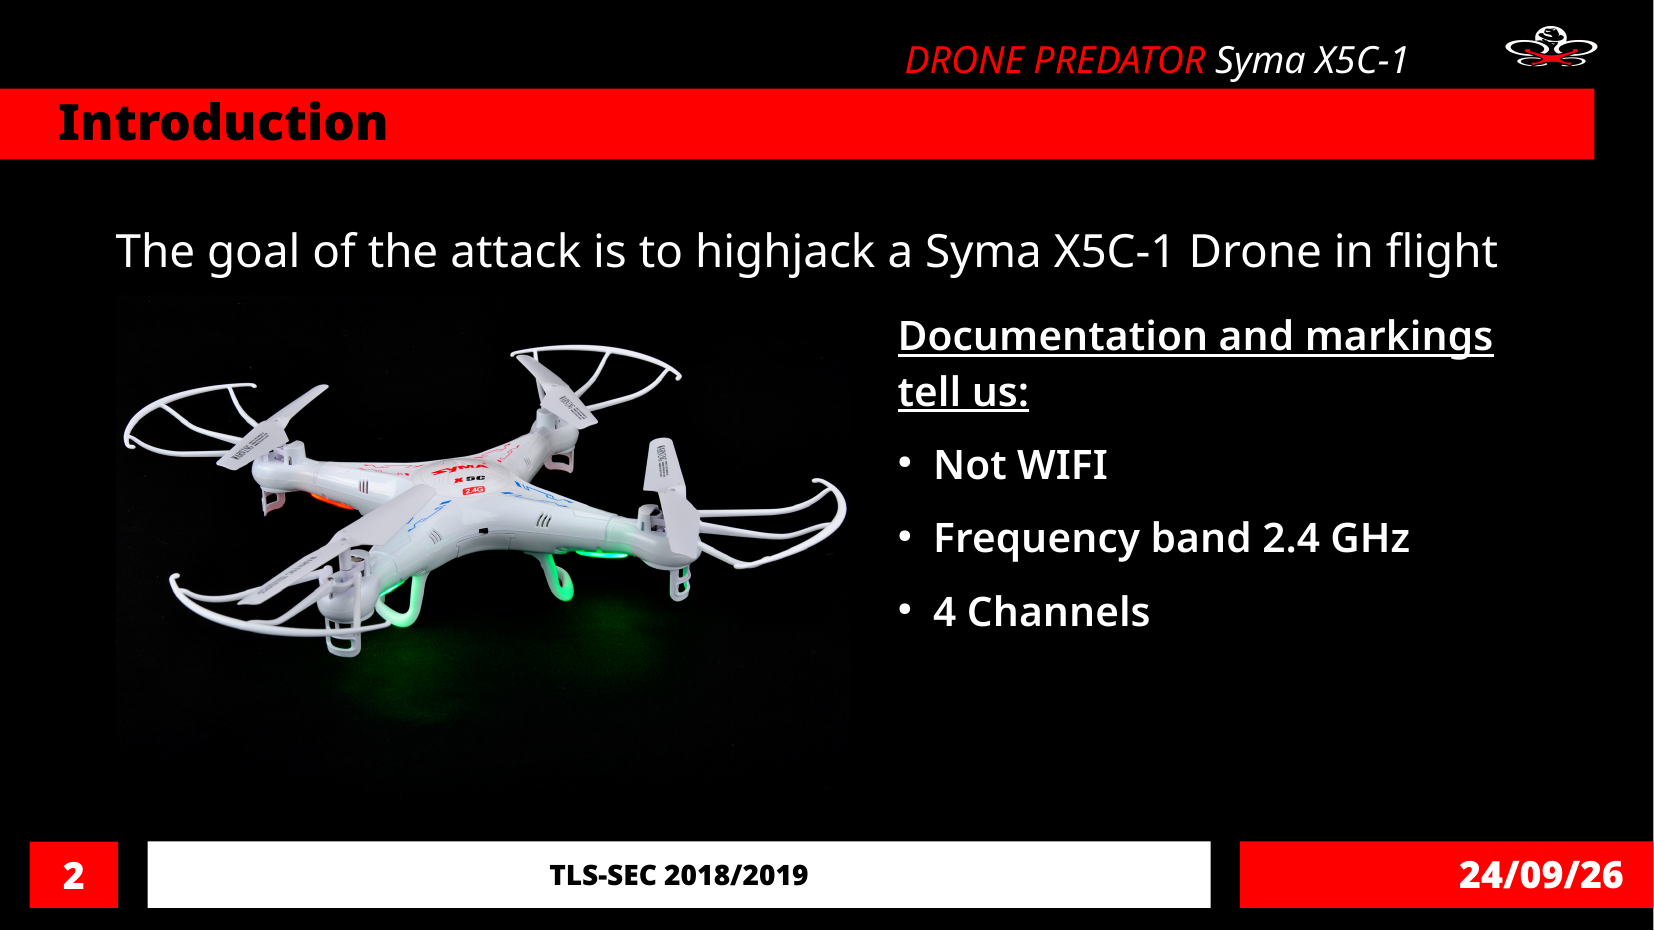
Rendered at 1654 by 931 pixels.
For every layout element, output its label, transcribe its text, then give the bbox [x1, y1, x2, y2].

text_box The goal of the attack is to highjack a Syma X5C-1 Drone in flight [100, 211, 1571, 284]
list Documentation and markings tell us: Not WIFI Frequency band 2.4 GHz 4 Channels [897, 307, 1565, 820]
picture [116, 295, 851, 801]
picture [1488, 15, 1617, 80]
title Introduction [59, 44, 1595, 156]
